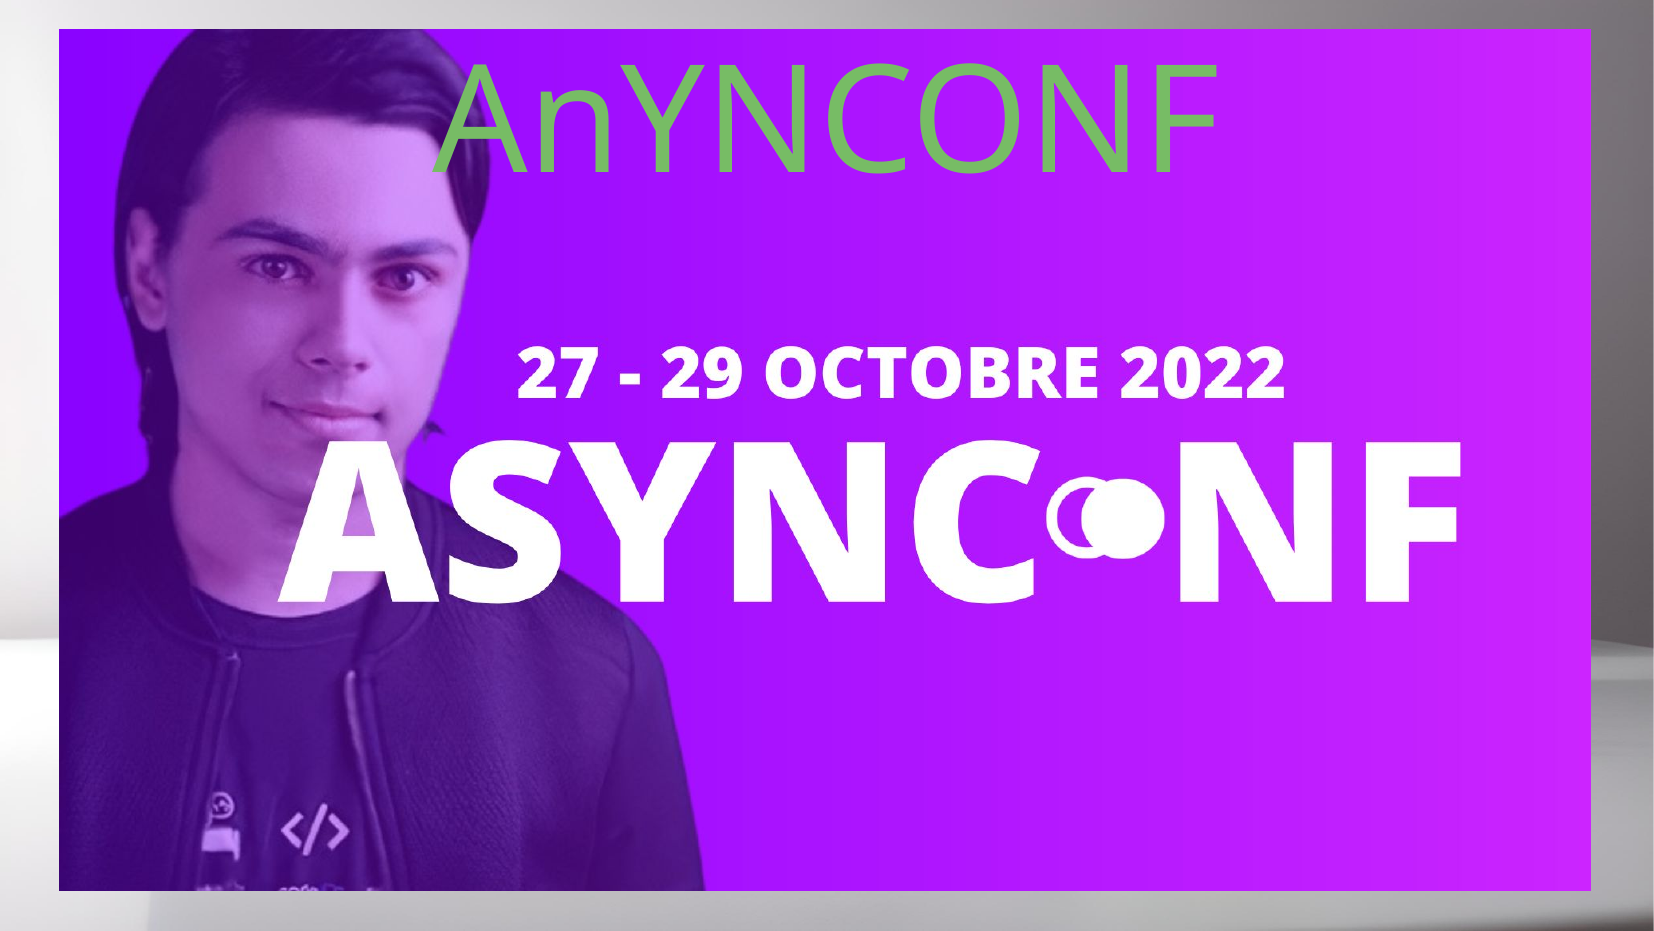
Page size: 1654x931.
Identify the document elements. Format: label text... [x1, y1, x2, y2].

title AnYNCONF [82, 37, 1571, 193]
picture [0, 0, 1654, 931]
